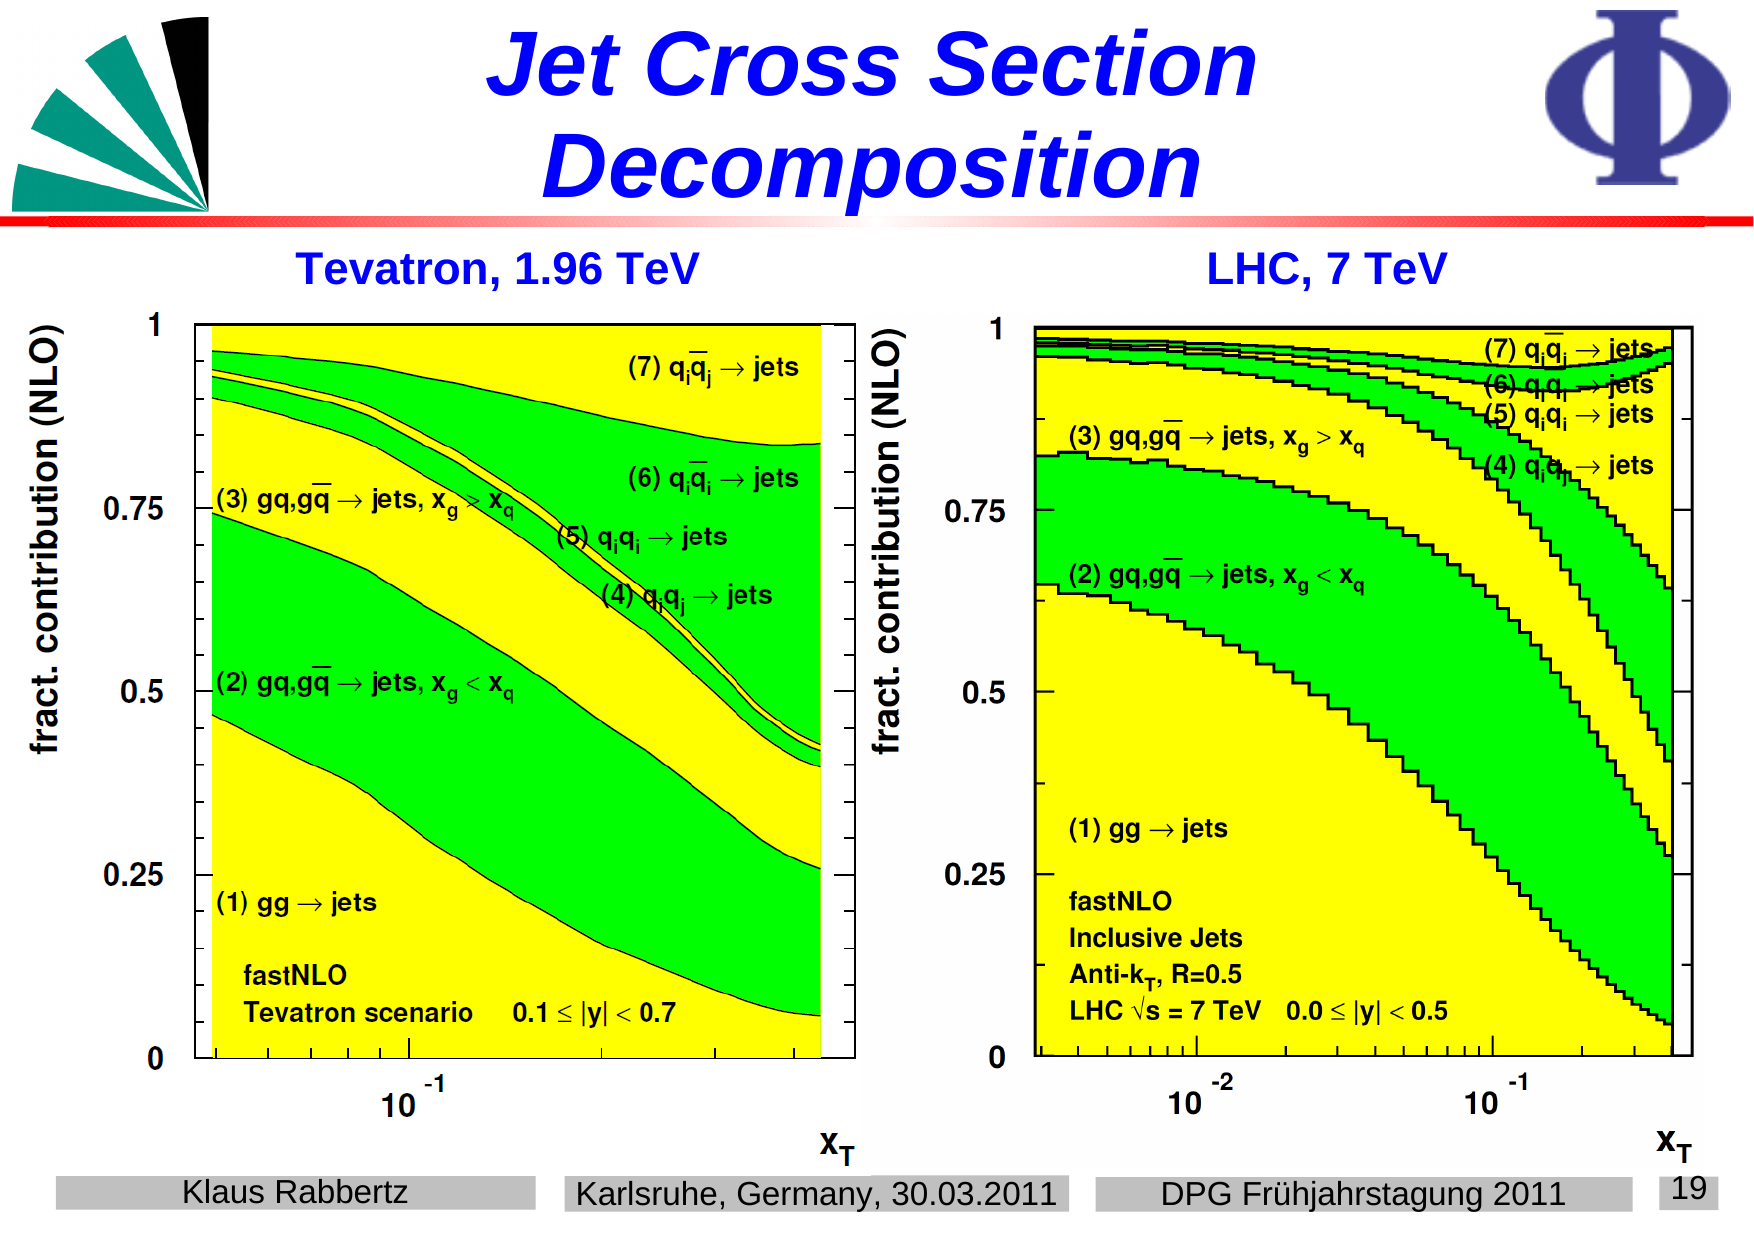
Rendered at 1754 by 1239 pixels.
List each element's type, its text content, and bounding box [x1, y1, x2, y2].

title Jet Cross Section Decomposition [220, 11, 1525, 218]
picture [12, 17, 209, 214]
text_box LHC, 7 TeV [1194, 236, 1461, 300]
text_box Tevatron, 1.96 TeV [283, 236, 713, 300]
picture [19, 310, 1705, 1176]
picture [1545, 10, 1731, 185]
